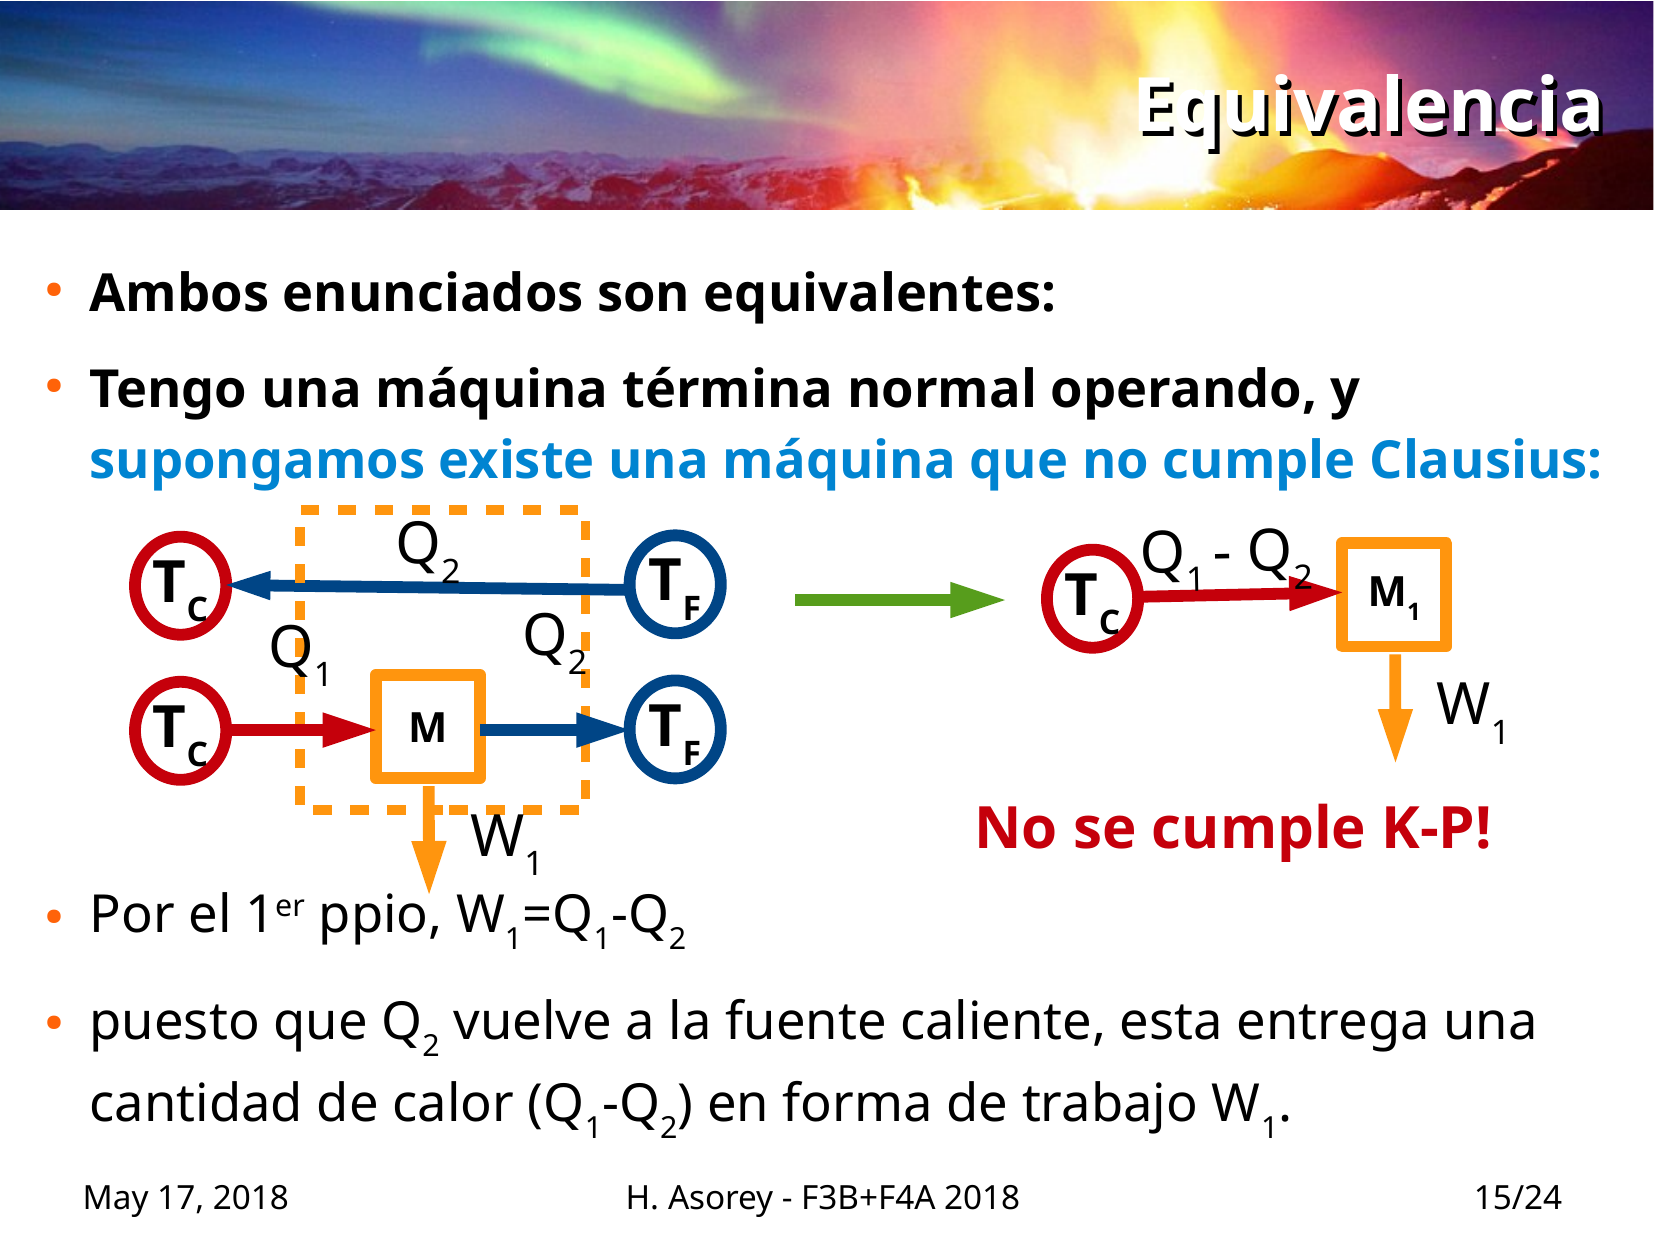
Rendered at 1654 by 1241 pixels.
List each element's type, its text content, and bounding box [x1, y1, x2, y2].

text_box W1 [442, 787, 571, 971]
text_box TC [1046, 549, 1138, 648]
text_box W1 [1453, 814, 1463, 826]
text_box M [375, 675, 480, 779]
text_box TF [629, 680, 721, 779]
text_box No se cumple K-P! [960, 779, 1453, 866]
text_box M1 [1342, 543, 1447, 647]
text_box TC [135, 681, 226, 780]
text_box TF [629, 535, 721, 634]
text_box W1 [1409, 655, 1538, 839]
picture [0, 1, 1654, 210]
title Equivalencia [45, 15, 1606, 191]
list Ambos enunciados son equivalentes: Tengo una máquina términa normal operando, y supongamos existe una máquina que no cumple Clausius: Por el 1er ppio, W1=Q1-Q2 puesto que Q2 vuelve a la fuente caliente, esta entrega una cantidad de calor (Q1-Q2) en forma de trabajo W1. [30, 255, 1636, 1156]
text_box TC [135, 536, 227, 635]
